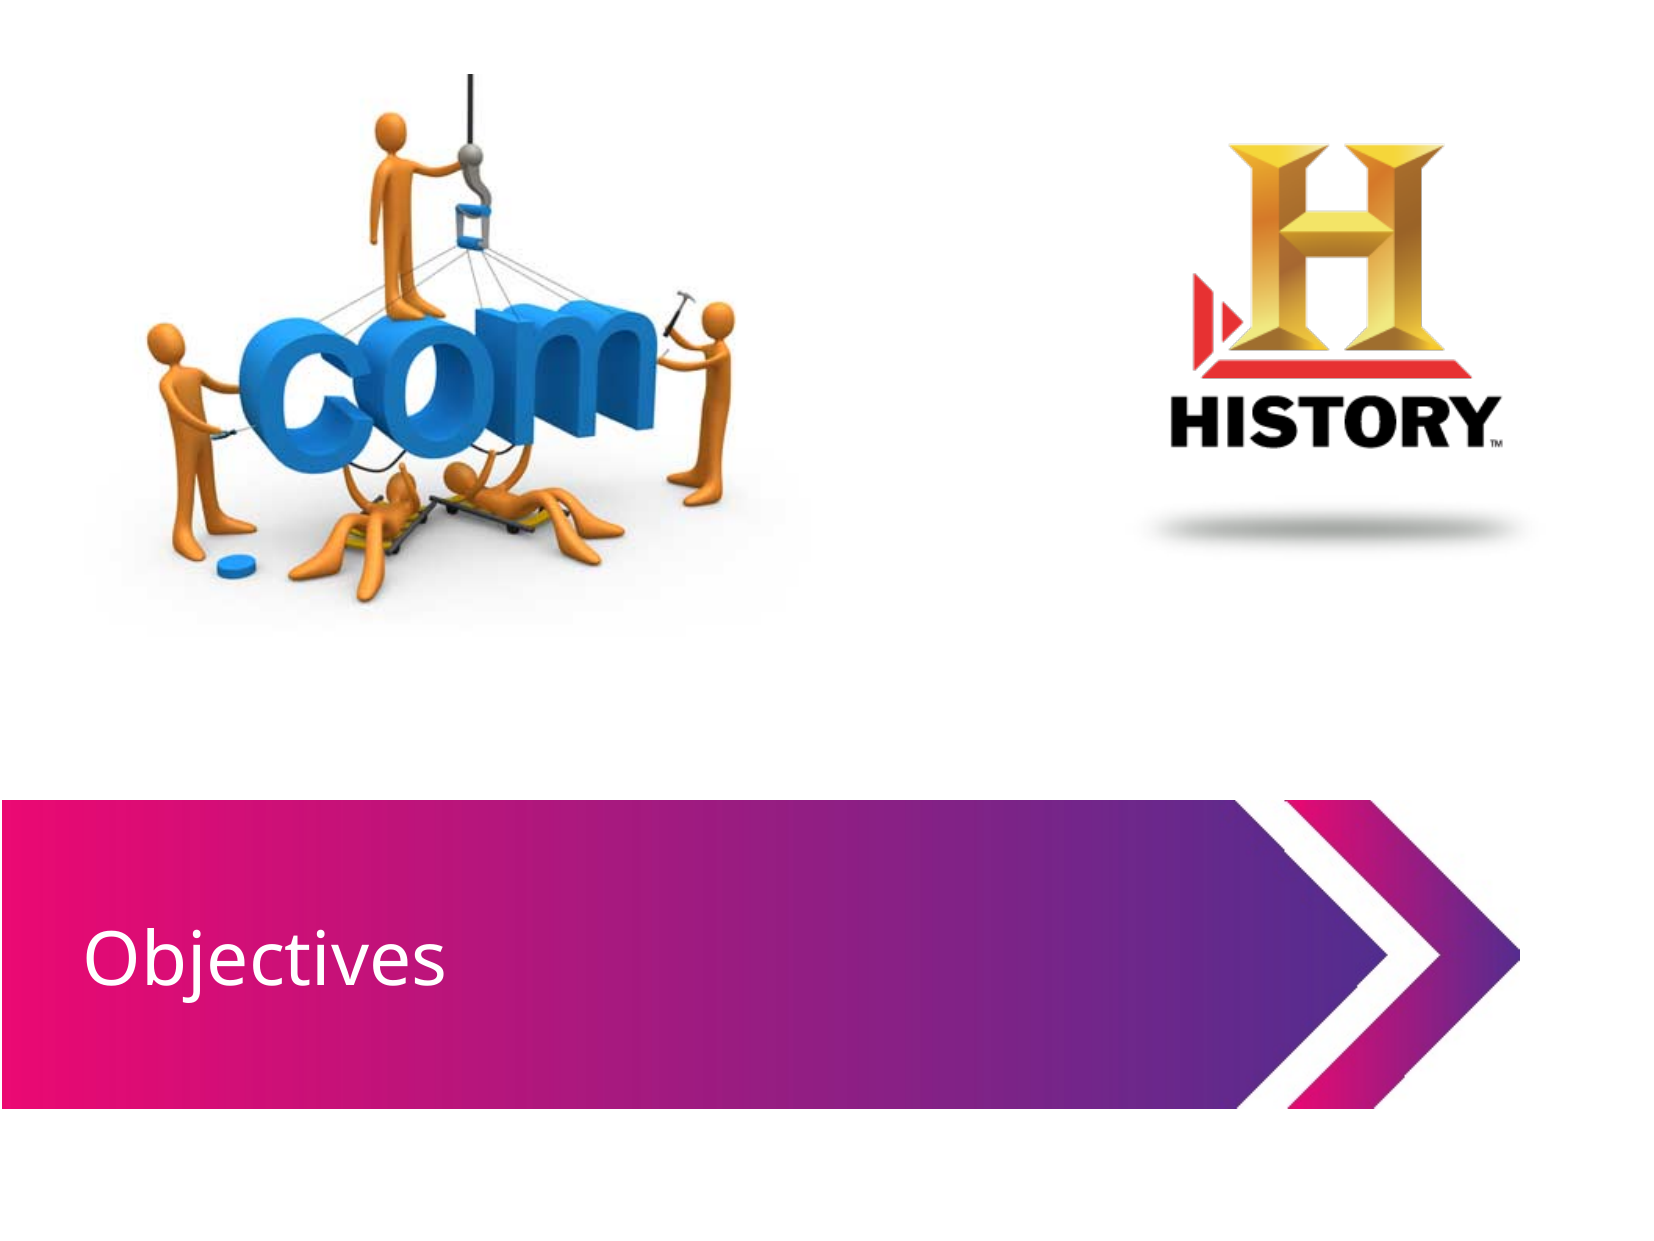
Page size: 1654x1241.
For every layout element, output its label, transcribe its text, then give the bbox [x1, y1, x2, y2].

picture [60, 74, 842, 661]
picture [2, 800, 1520, 1109]
picture [1065, 47, 1603, 586]
title Objectives [82, 852, 1396, 1060]
